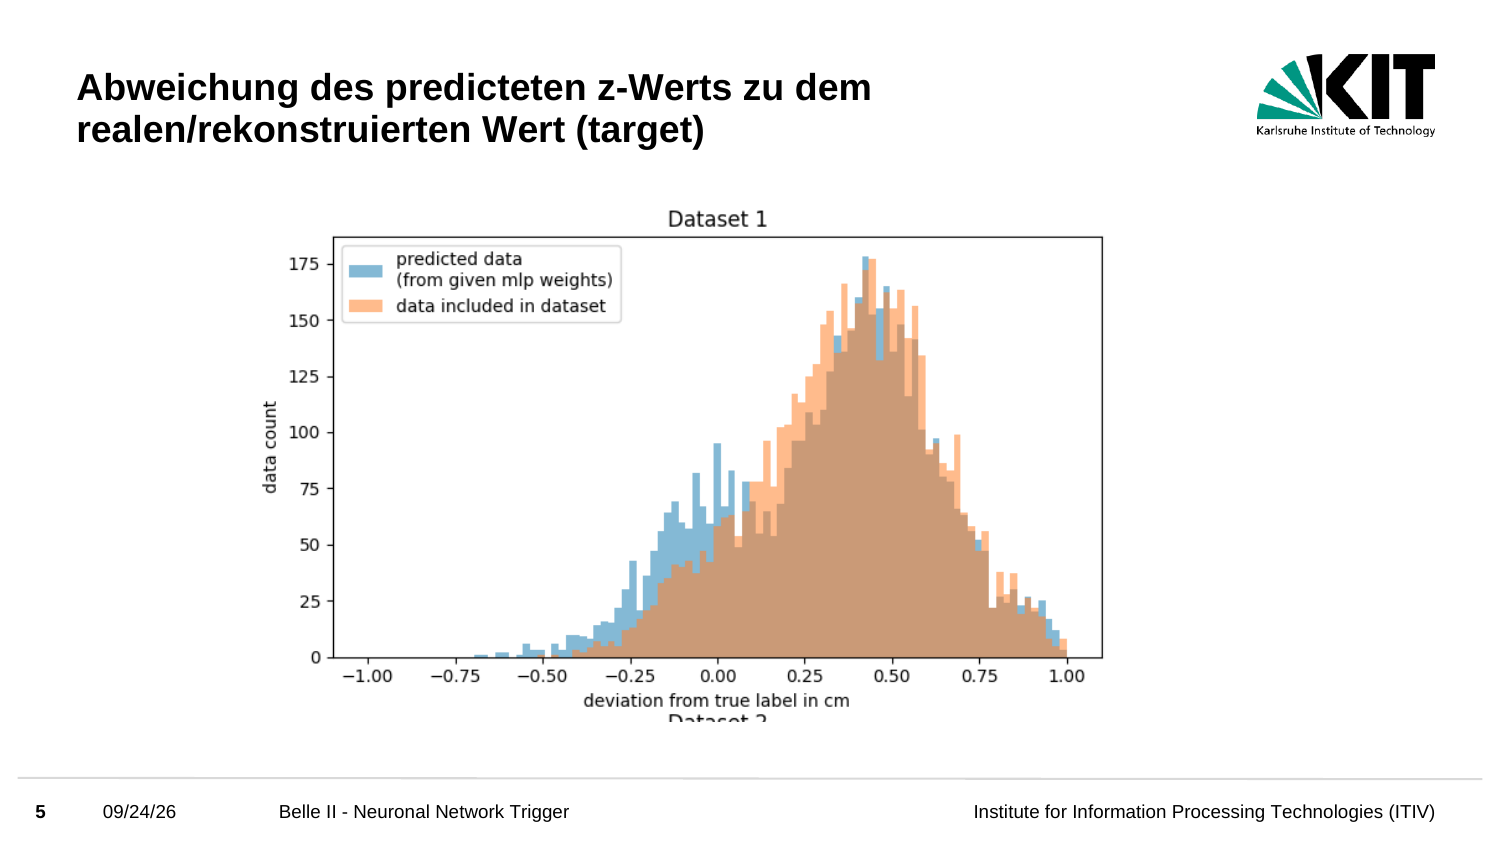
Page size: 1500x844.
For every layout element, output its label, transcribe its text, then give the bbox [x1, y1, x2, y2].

picture [1257, 54, 1435, 137]
picture [209, 195, 1201, 722]
text_box Abweichung des predicteten z-Werts zu dem realen/rekonstruierten Wert (target) [61, 60, 1126, 116]
